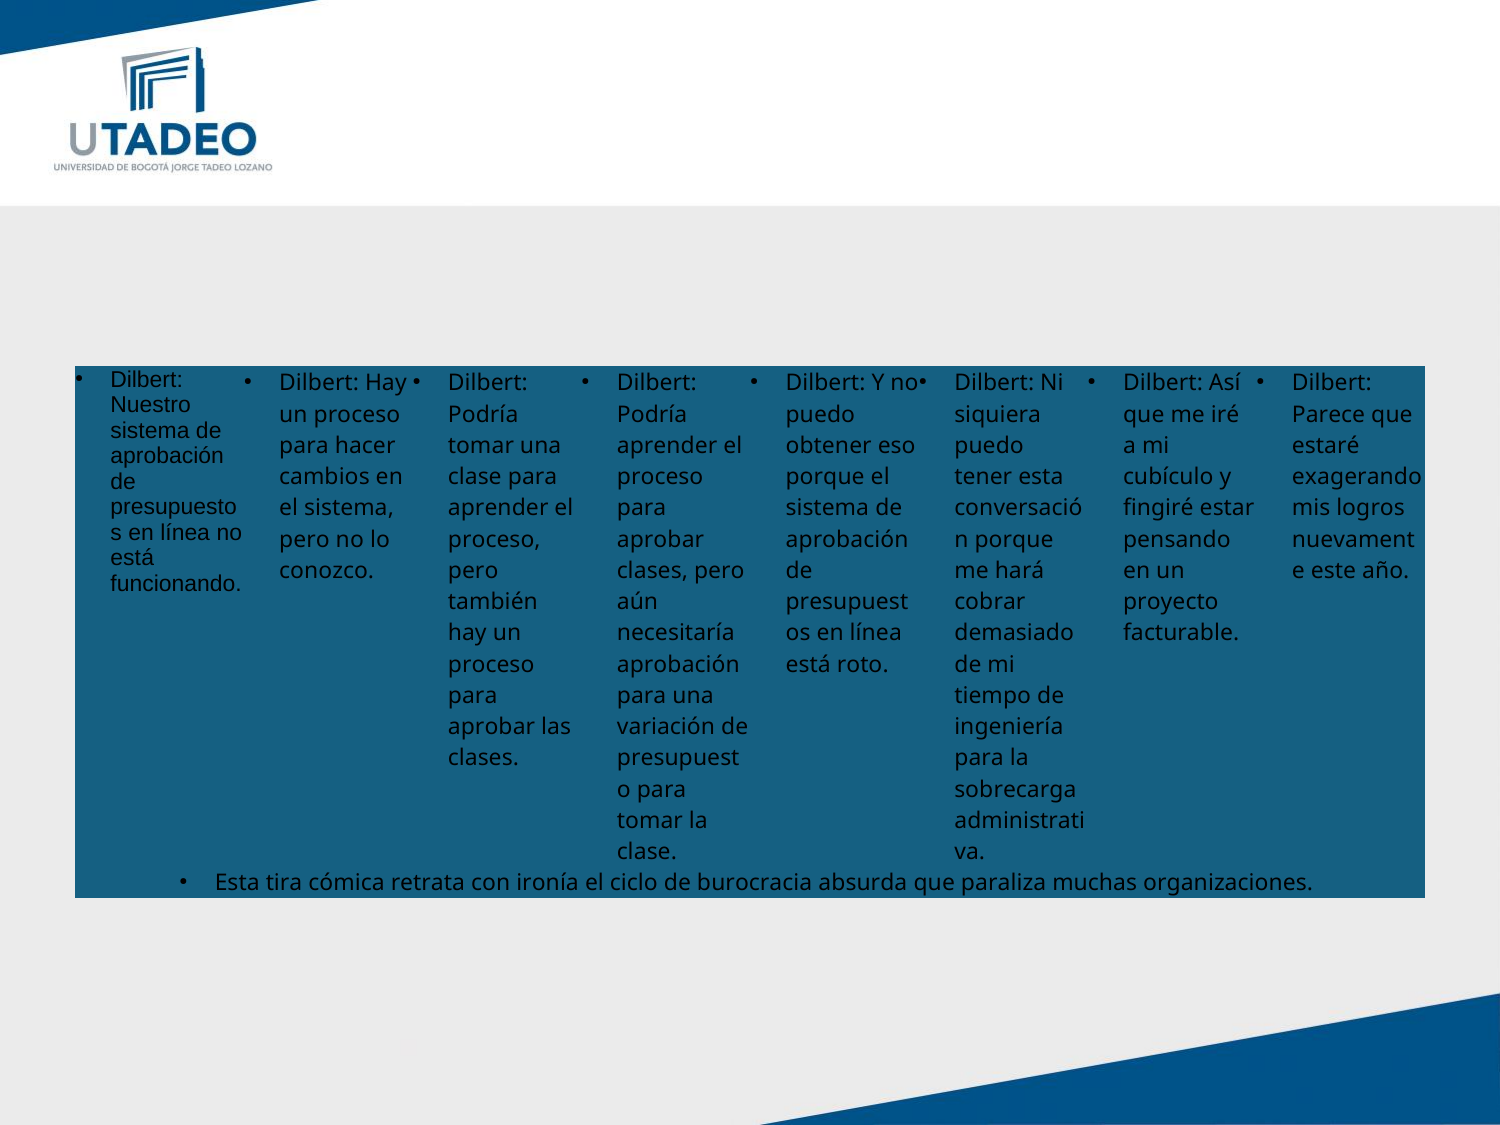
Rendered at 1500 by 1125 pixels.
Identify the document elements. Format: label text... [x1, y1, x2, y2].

table_header Dilbert: Y no puedo obtener eso porque el sistema de aprobación de presupuestos en línea está roto. [750, 366, 919, 866]
table_header Dilbert: Nuestro sistema de aprobación de presupuestos en línea no está funcionando. [75, 366, 244, 866]
table_header Dilbert: Podría aprender el proceso para aprobar clases, pero aún necesitaría aprobación para una variación de presupuesto para tomar la clase. [581, 366, 750, 866]
table_header Dilbert: Así que me iré a mi cubículo y fingiré estar pensando en un proyecto facturable. [1088, 366, 1256, 866]
table_header Dilbert: Hay un proceso para hacer cambios en el sistema, pero no lo conozco. [244, 366, 413, 866]
table_header Dilbert: Ni siquiera puedo tener esta conversación porque me hará cobrar demasiado de mi tiempo de ingeniería para la sobrecarga administrativa. [919, 366, 1088, 866]
table_header Dilbert: Parece que estaré exagerando mis logros nuevamente este año. [1256, 366, 1425, 866]
table_cell Esta tira cómica retrata con ironía el ciclo de burocracia absurda que paraliza muchas organizaciones. [75, 866, 1425, 898]
table_header Dilbert: Podría tomar una clase para aprender el proceso, pero también hay un proceso para aprobar las clases. [413, 366, 581, 866]
